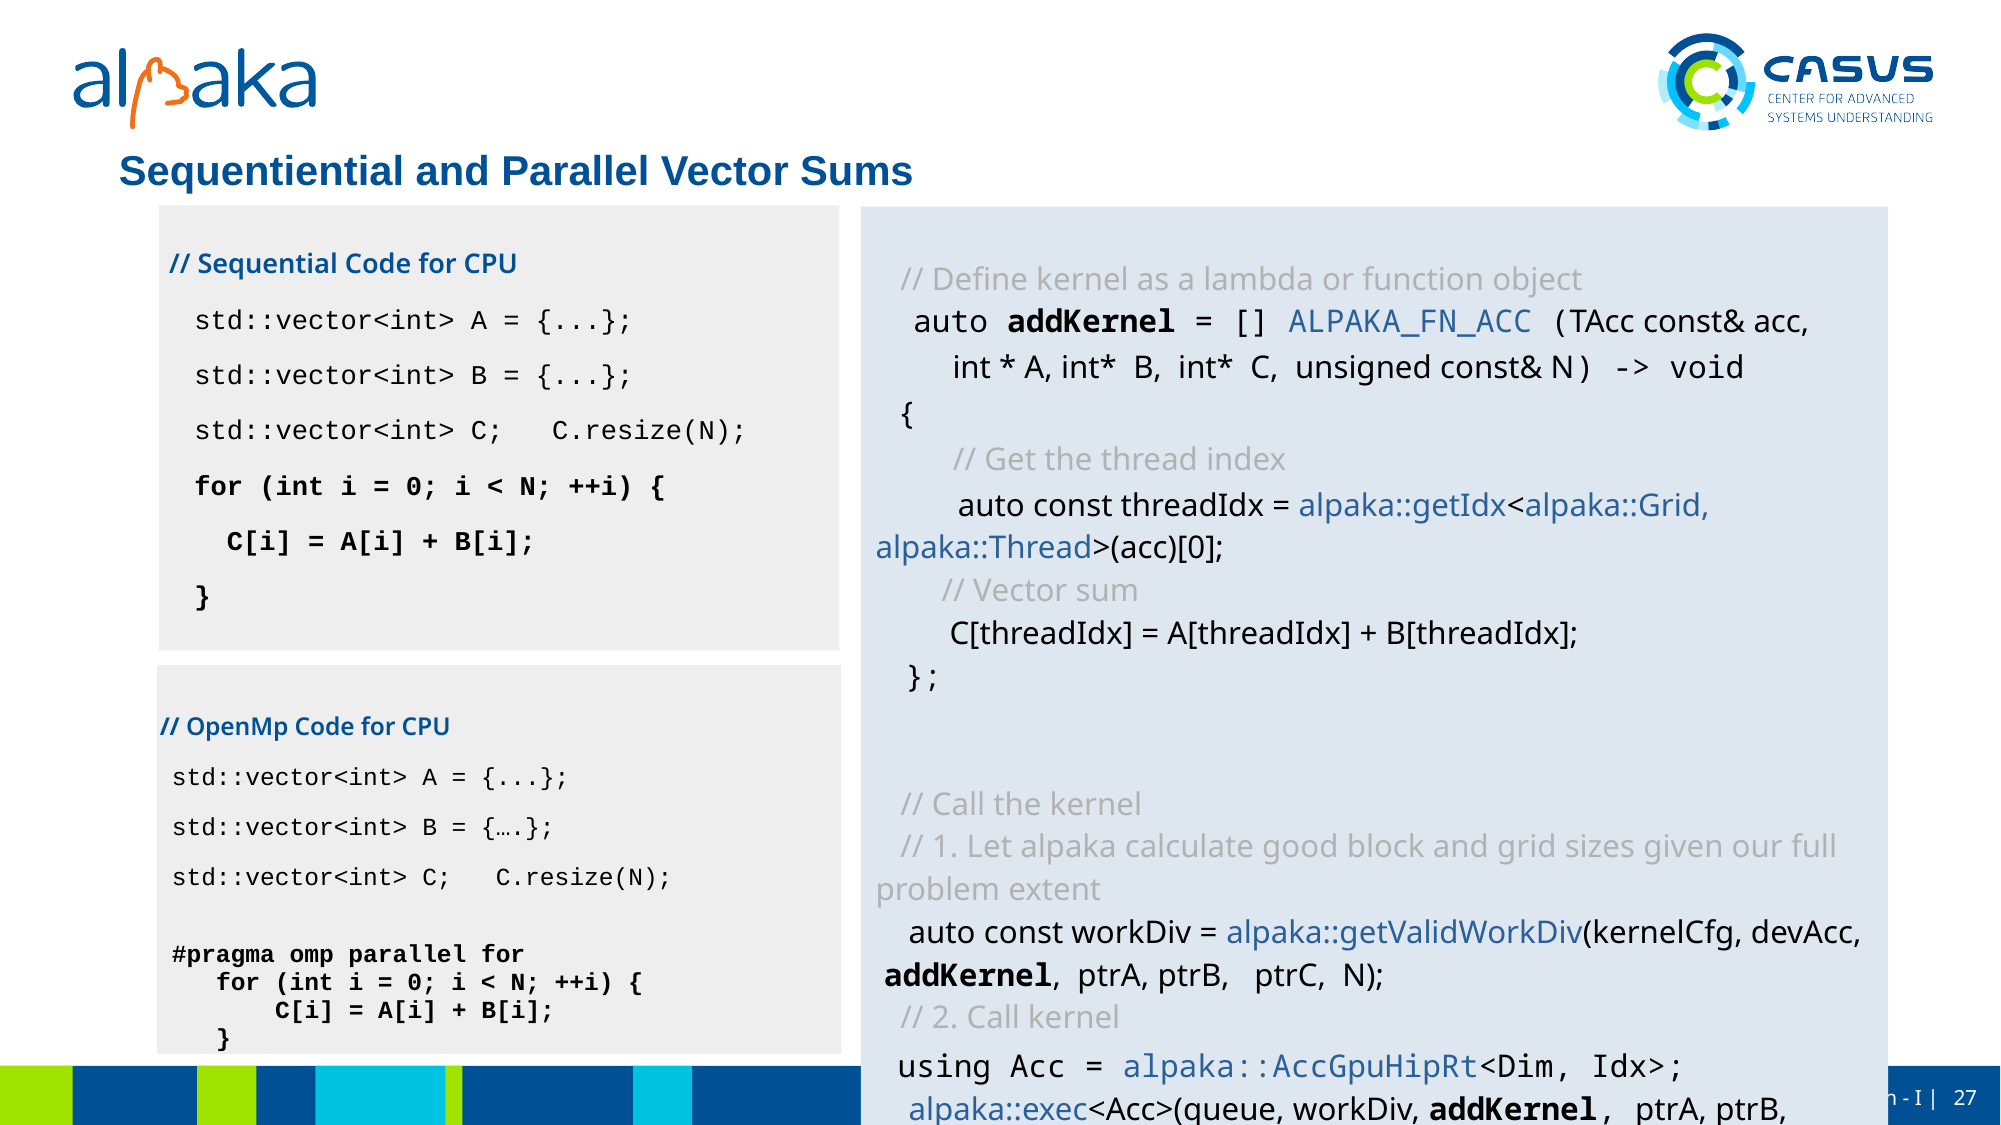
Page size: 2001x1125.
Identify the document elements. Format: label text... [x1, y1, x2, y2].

list // OpenMp Code for CPU std::vector<int> A = {...}; std::vector<int> B = {….}; std::vector<int> C; C.resize(N); #pragma omp parallel for for (int i = 0; i < N; ++i) { C[i] = A[i] + B[i]; } [157, 664, 842, 1054]
list // Sequential Code for CPU std::vector<int> A = {...}; std::vector<int> B = {...}; std::vector<int> C; C.resize(N); for (int i = 0; i < N; ++i) { C[i] = A[i] + B[i]; } [159, 238, 840, 651]
picture [1658, 33, 1933, 131]
text_box // Define kernel as a lambda or function object auto addKernel = [] ALPAKA_FN_ACC (TAcc const& acc, int * A, int* B, int* C, unsigned const& N) -> void { // Get the thread index auto const threadIdx = alpaka::getIdx<alpaka::Grid, alpaka::Thread>(acc)[0]; // Vector sum C[threadIdx] = A[threadIdx] + B[threadIdx]; } ; // Call the kernel // 1. Let alpaka calculate good block and grid sizes given our full problem extent auto const workDiv = alpaka::getValidWorkDiv(kernelCfg, devAcc, addKernel, ptrA, ptrB, ptrC, N); // 2. Call kernel using Acc = alpaka::AccGpuHipRt<Dim, Idx>; alpaka::exec<Acc>(queue, workDiv, addKernel, ptrA, ptrB, ptrC, N ); [860, 206, 1889, 1047]
picture [72, 47, 317, 130]
text_box Sequentiential and Parallel Vector Sums [104, 140, 1038, 238]
